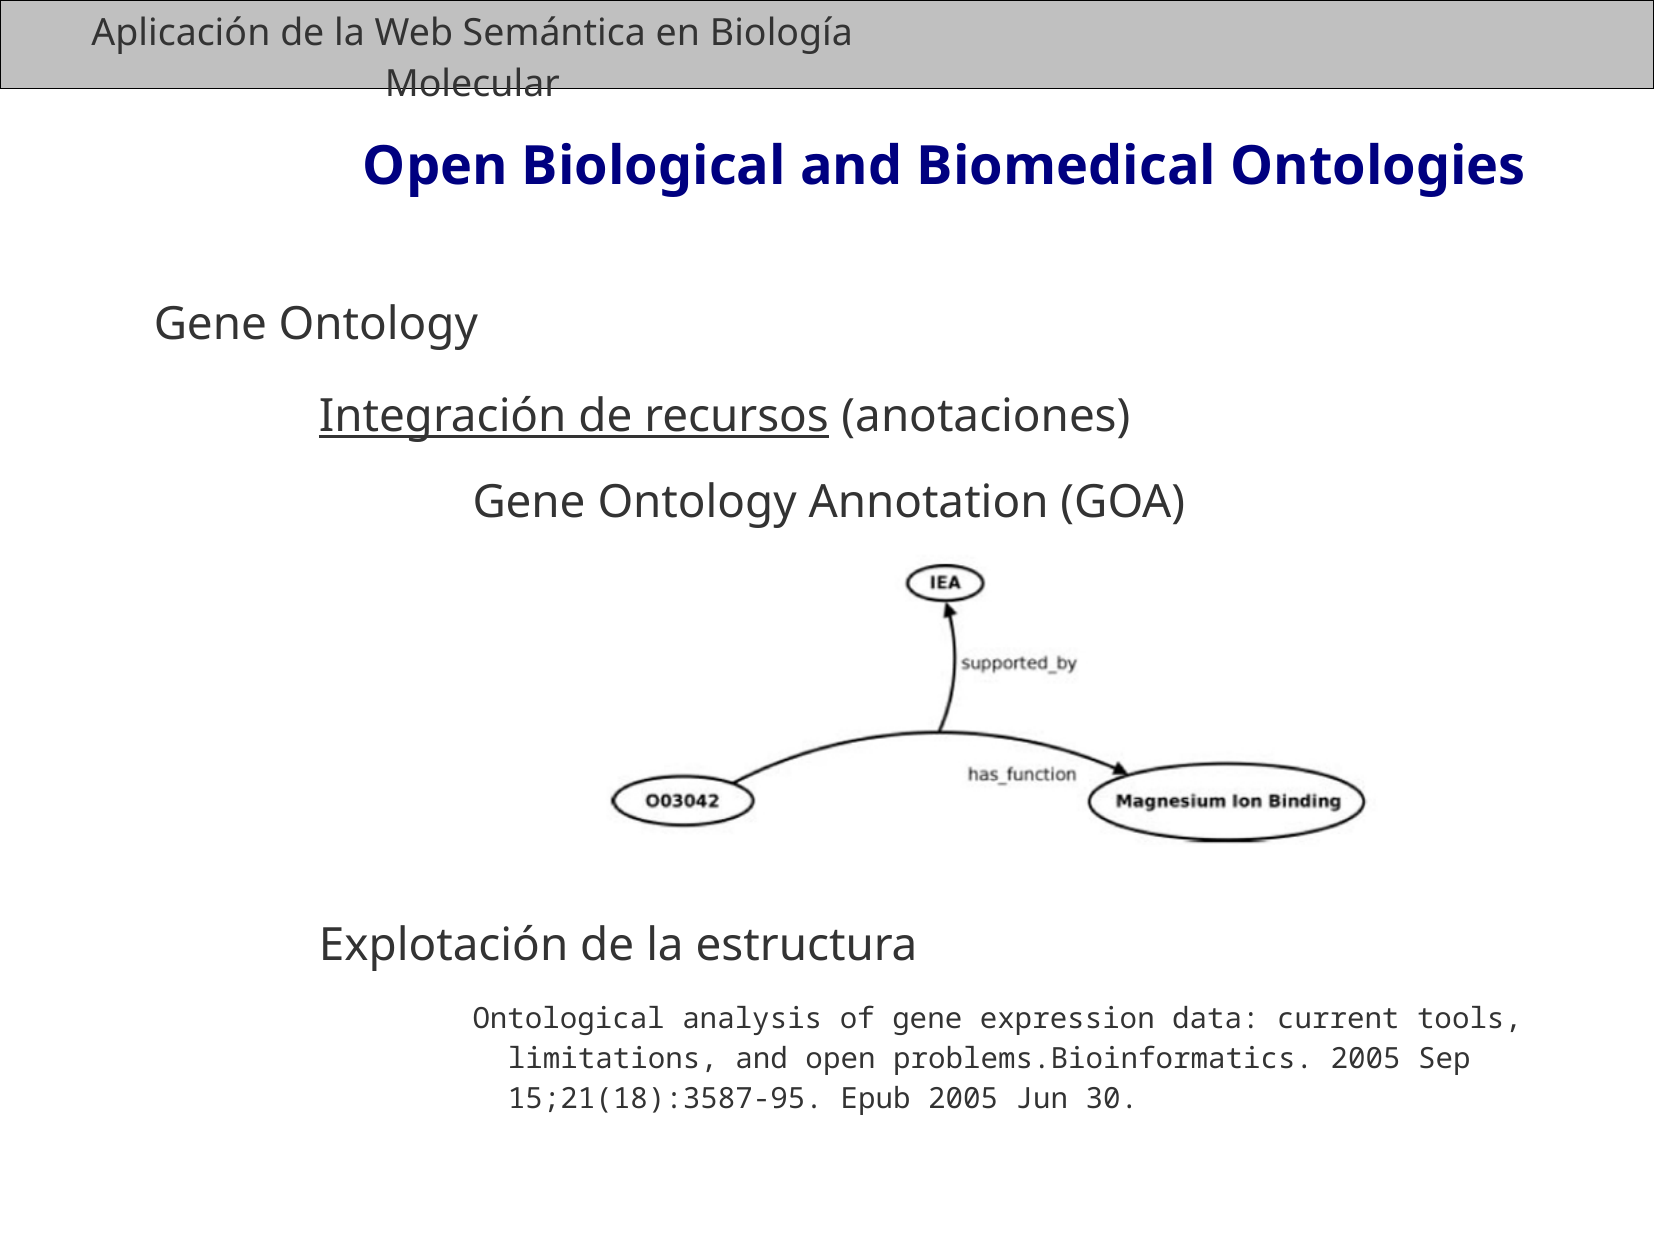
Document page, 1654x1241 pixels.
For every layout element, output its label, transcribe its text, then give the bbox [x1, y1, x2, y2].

list Gene Ontology Integración de recursos (anotaciones) Gene Ontology Annotation (GOA) Explotación de la estructura Ontological analysis of gene expression data: current tools, limitations, and open problems.Bioinformatics. 2005 Sep 15;21(18):3587-95. Epub 2005 Jun 30. [82, 290, 1571, 1241]
text_box Aplicación de la Web Semántica en Biología Molecular [0, 23, 945, 89]
text_box Open Biological and Biomedical Ontologies [236, 125, 1654, 202]
picture [584, 544, 1388, 857]
text_box [0, 0, 1654, 89]
